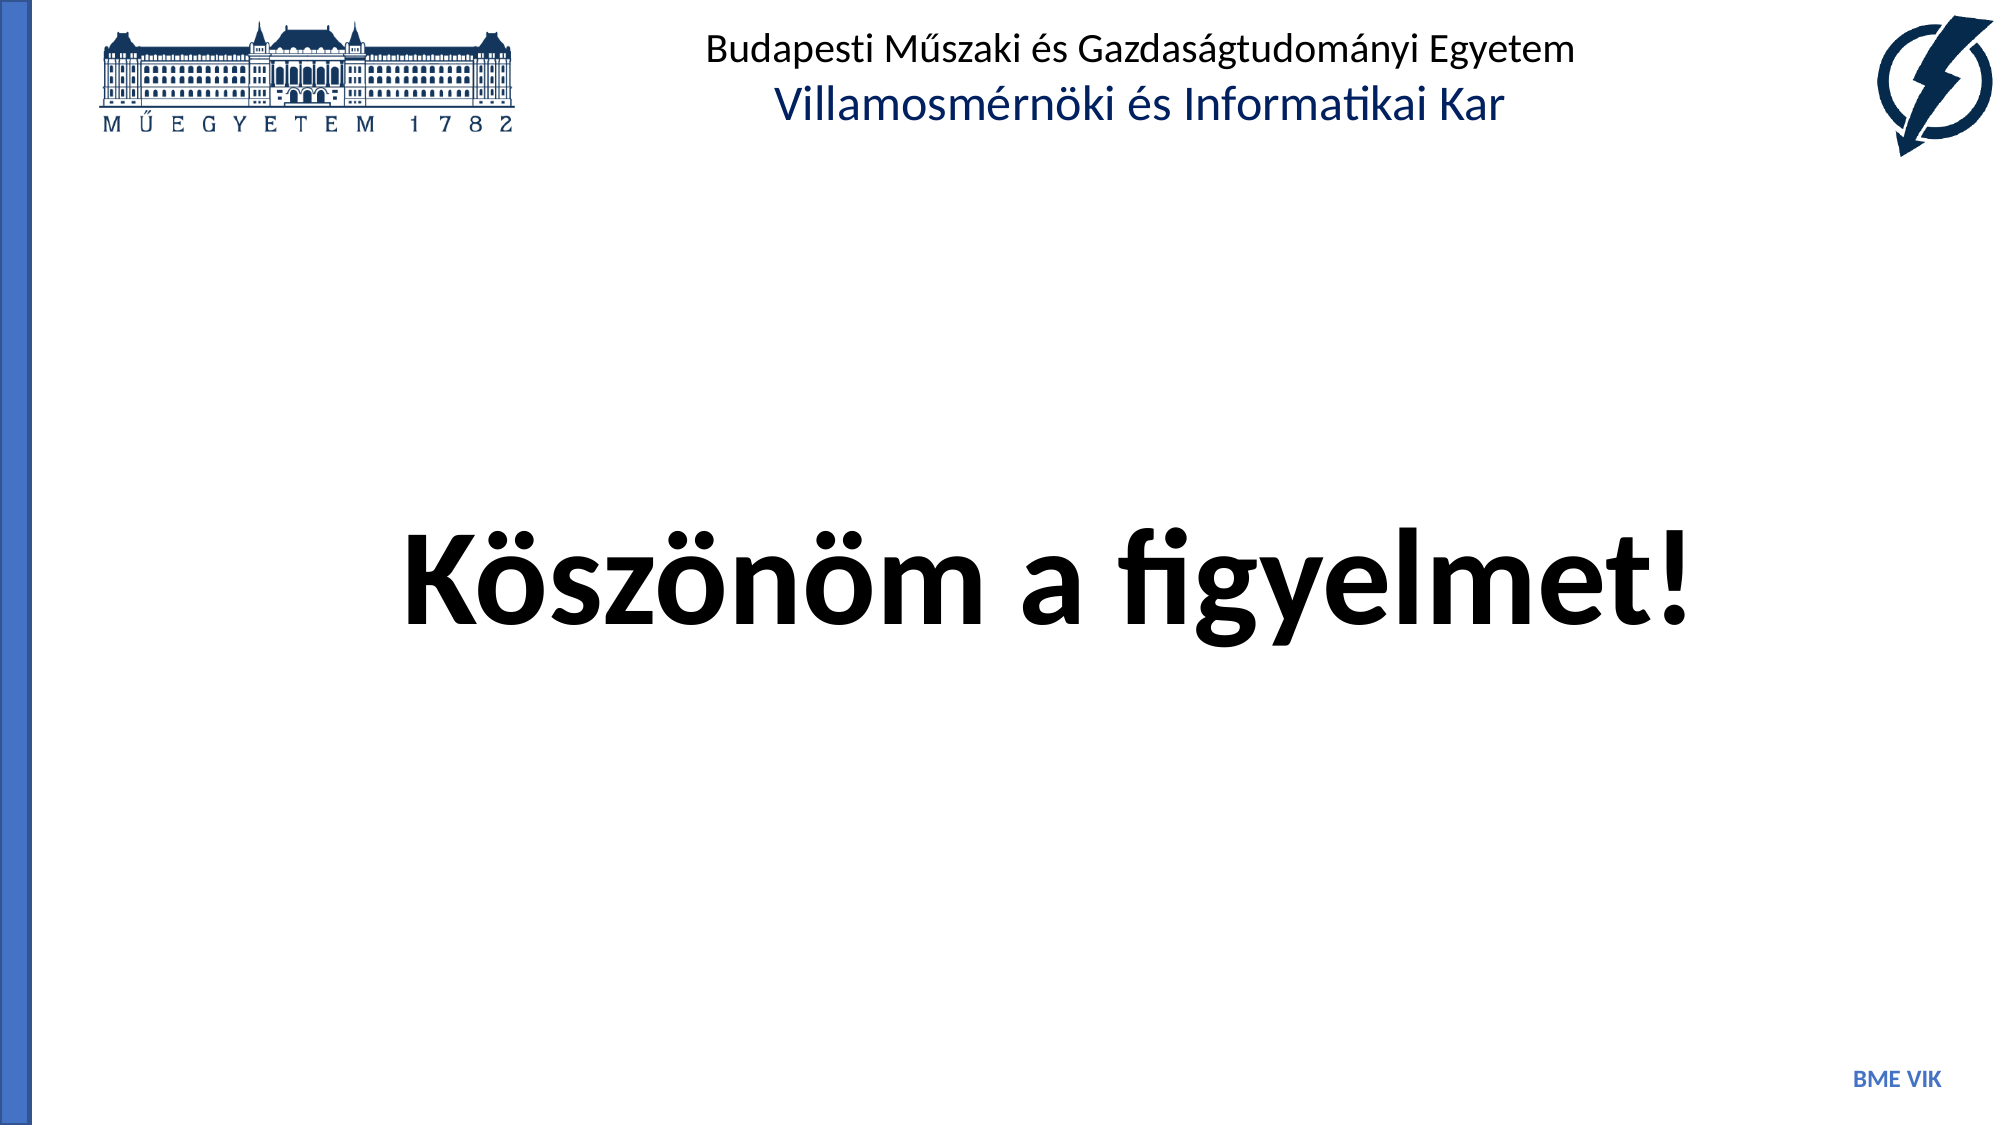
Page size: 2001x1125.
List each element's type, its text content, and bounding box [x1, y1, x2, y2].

subtitle Köszönöm a figyelmet! [182, 413, 1871, 748]
picture [1877, 15, 1994, 157]
picture [99, 20, 515, 132]
